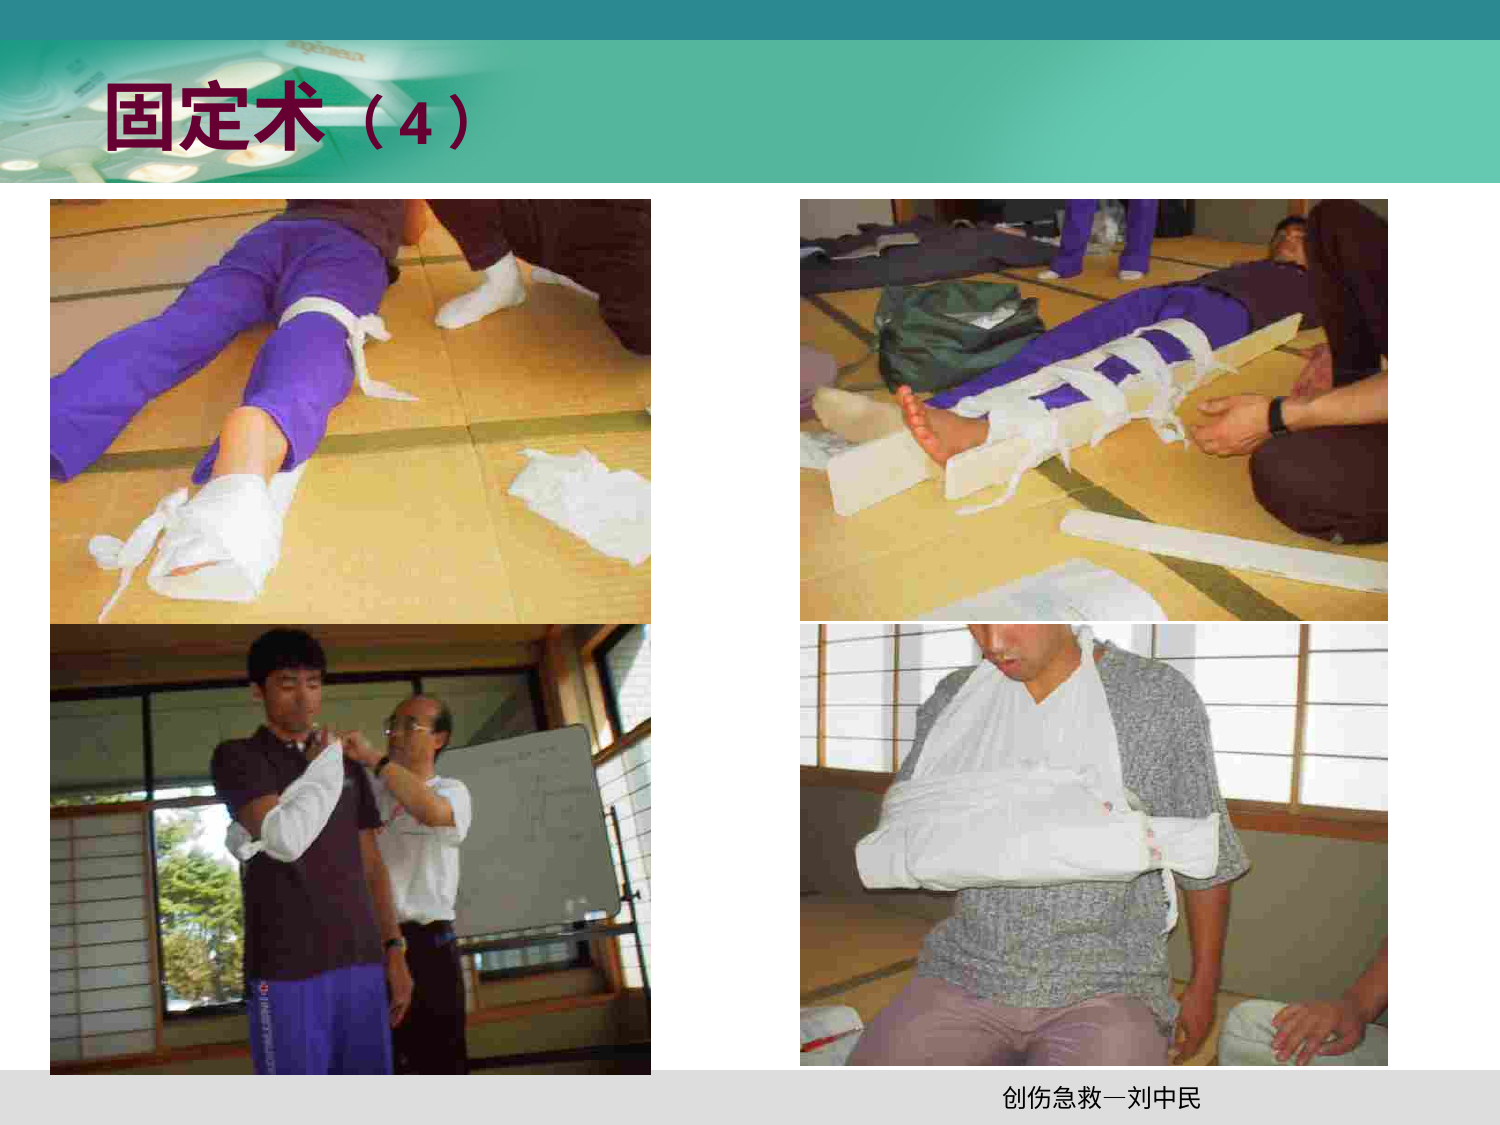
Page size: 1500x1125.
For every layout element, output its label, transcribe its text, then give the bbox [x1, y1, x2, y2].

picture [800, 624, 1388, 1066]
picture [800, 200, 1388, 621]
text_box 创伤急救—刘中民 [987, 1074, 1463, 1125]
title 固定术（4） [87, 62, 1388, 155]
picture [50, 200, 651, 1075]
